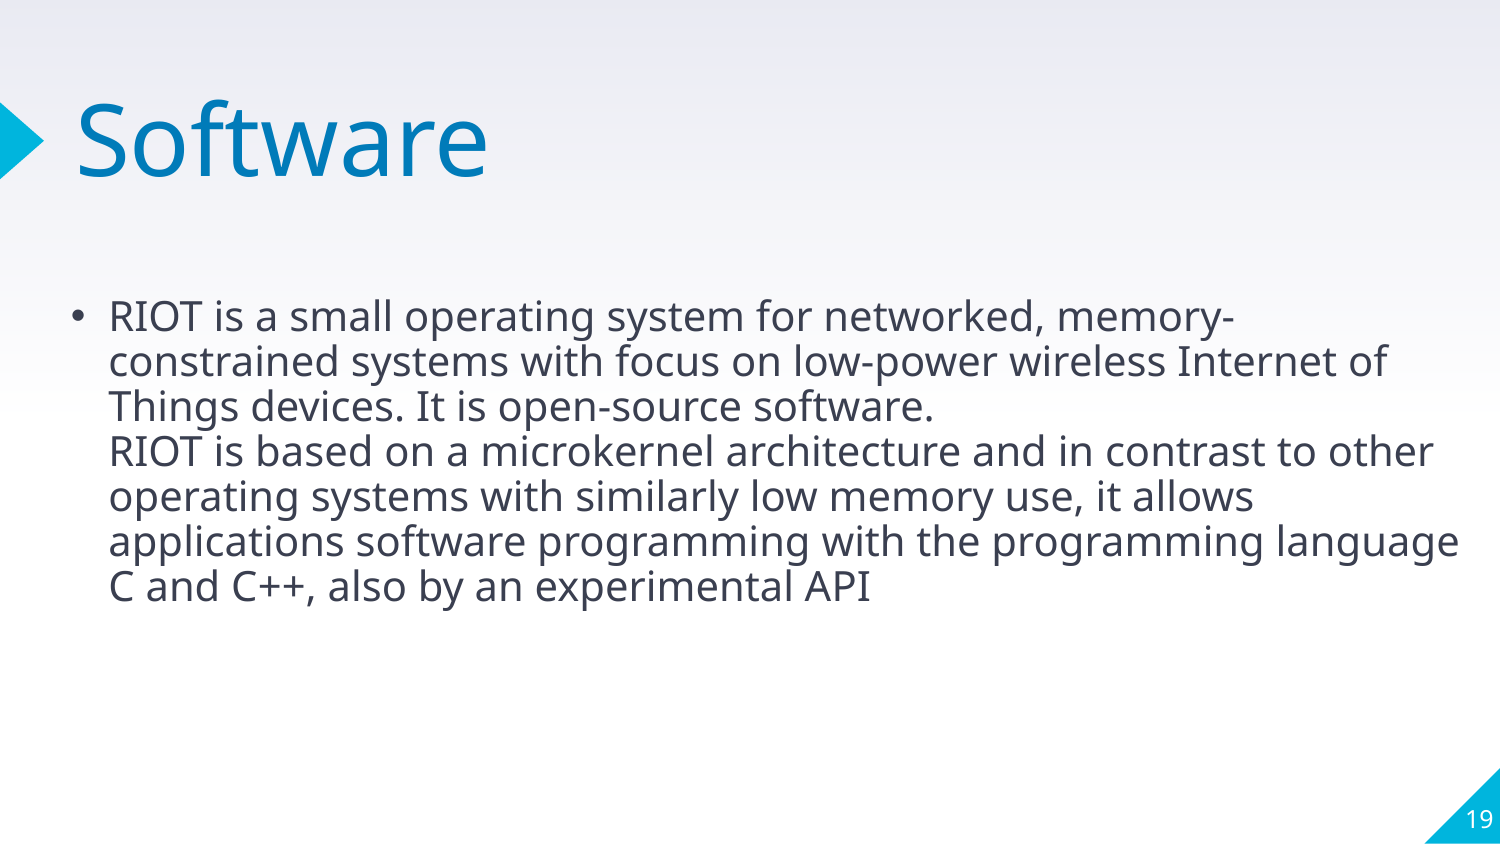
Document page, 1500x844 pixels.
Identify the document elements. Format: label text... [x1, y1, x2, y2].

slide_number <numero> [1418, 760, 1494, 838]
title Software [75, 99, 1001, 277]
list RIOT is a small operating system for networked, memory-constrained systems with focus on low-power wireless Internet of Things devices. It is open-source software. RIOT is based on a microkernel architecture and in contrast to other operating systems with similarly low memory use, it allows applications software programming with the programming language C and C++, also by an experimental API [70, 295, 1465, 729]
